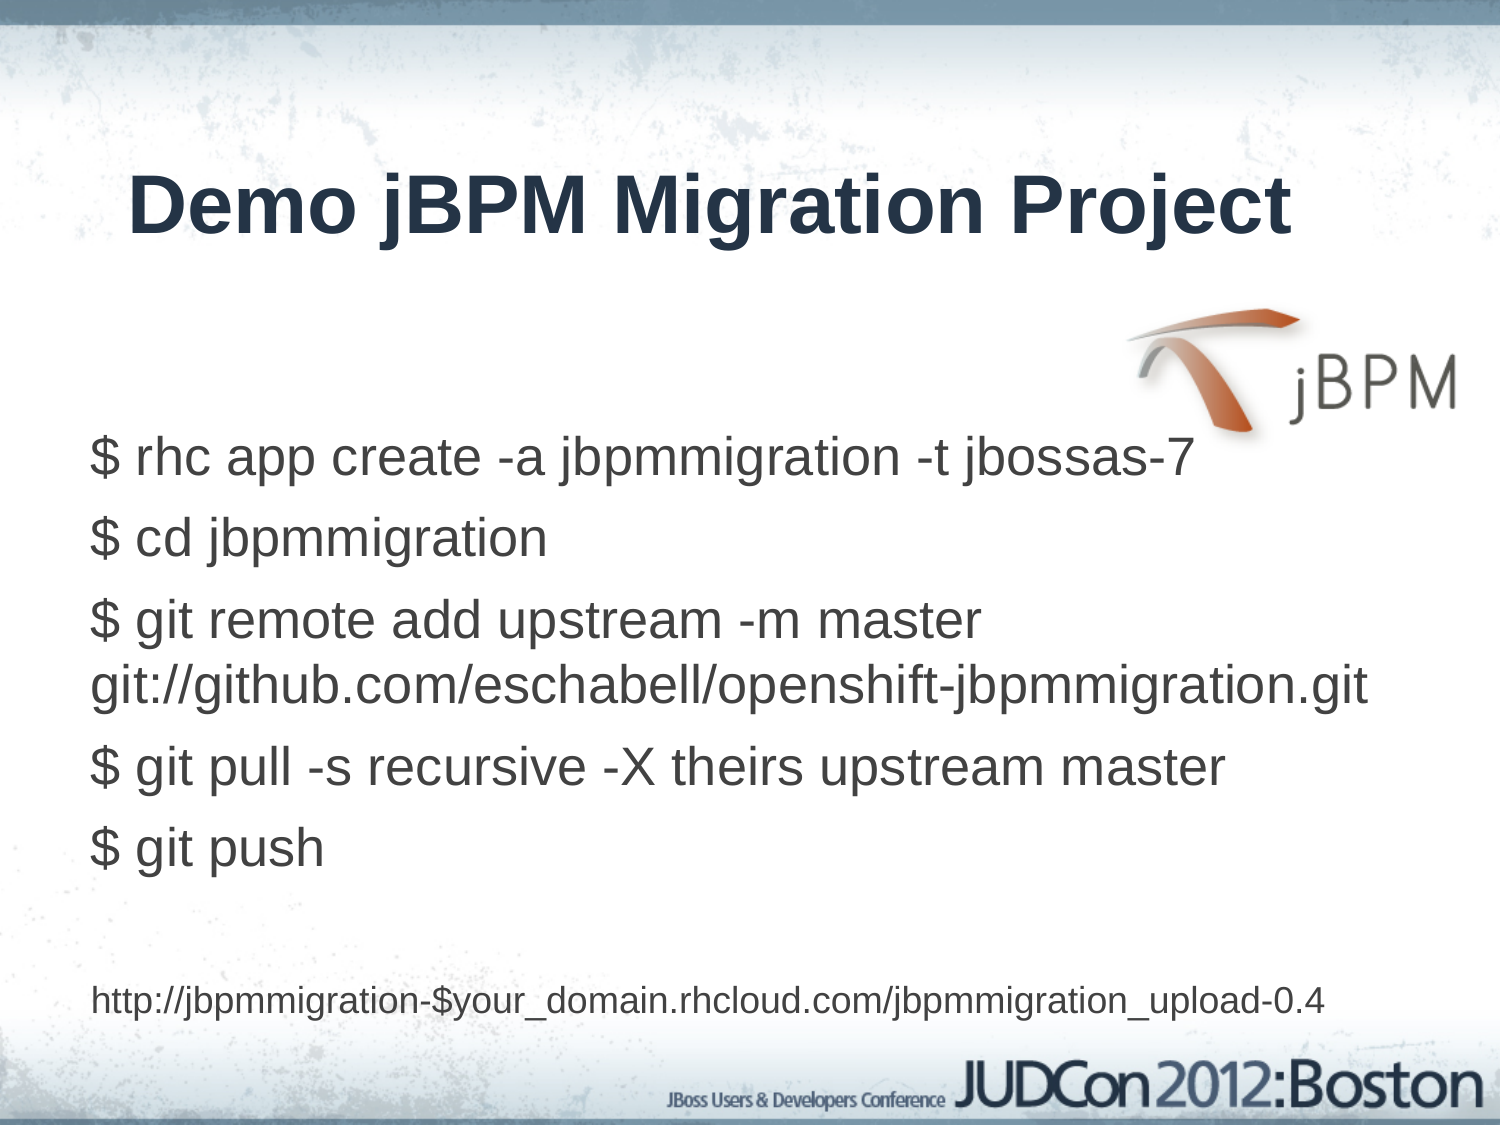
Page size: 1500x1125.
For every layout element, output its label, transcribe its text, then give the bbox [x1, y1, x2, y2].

list $ rhc app create -a jbpmmigration -t jbossas-7 $ cd jbpmmigration $ git remote add upstream -m master git://github.com/eschabell/openshift-jbpmmigration.git $ git pull -s recursive -X theirs upstream master $ git push http://jbpmmigration-$your_domain.rhcloud.com/jbpmmigration_upload-0.4 [19, 413, 1457, 1125]
picture [0, 0, 1500, 1125]
title Demo jBPM Migration Project [112, 82, 1388, 318]
